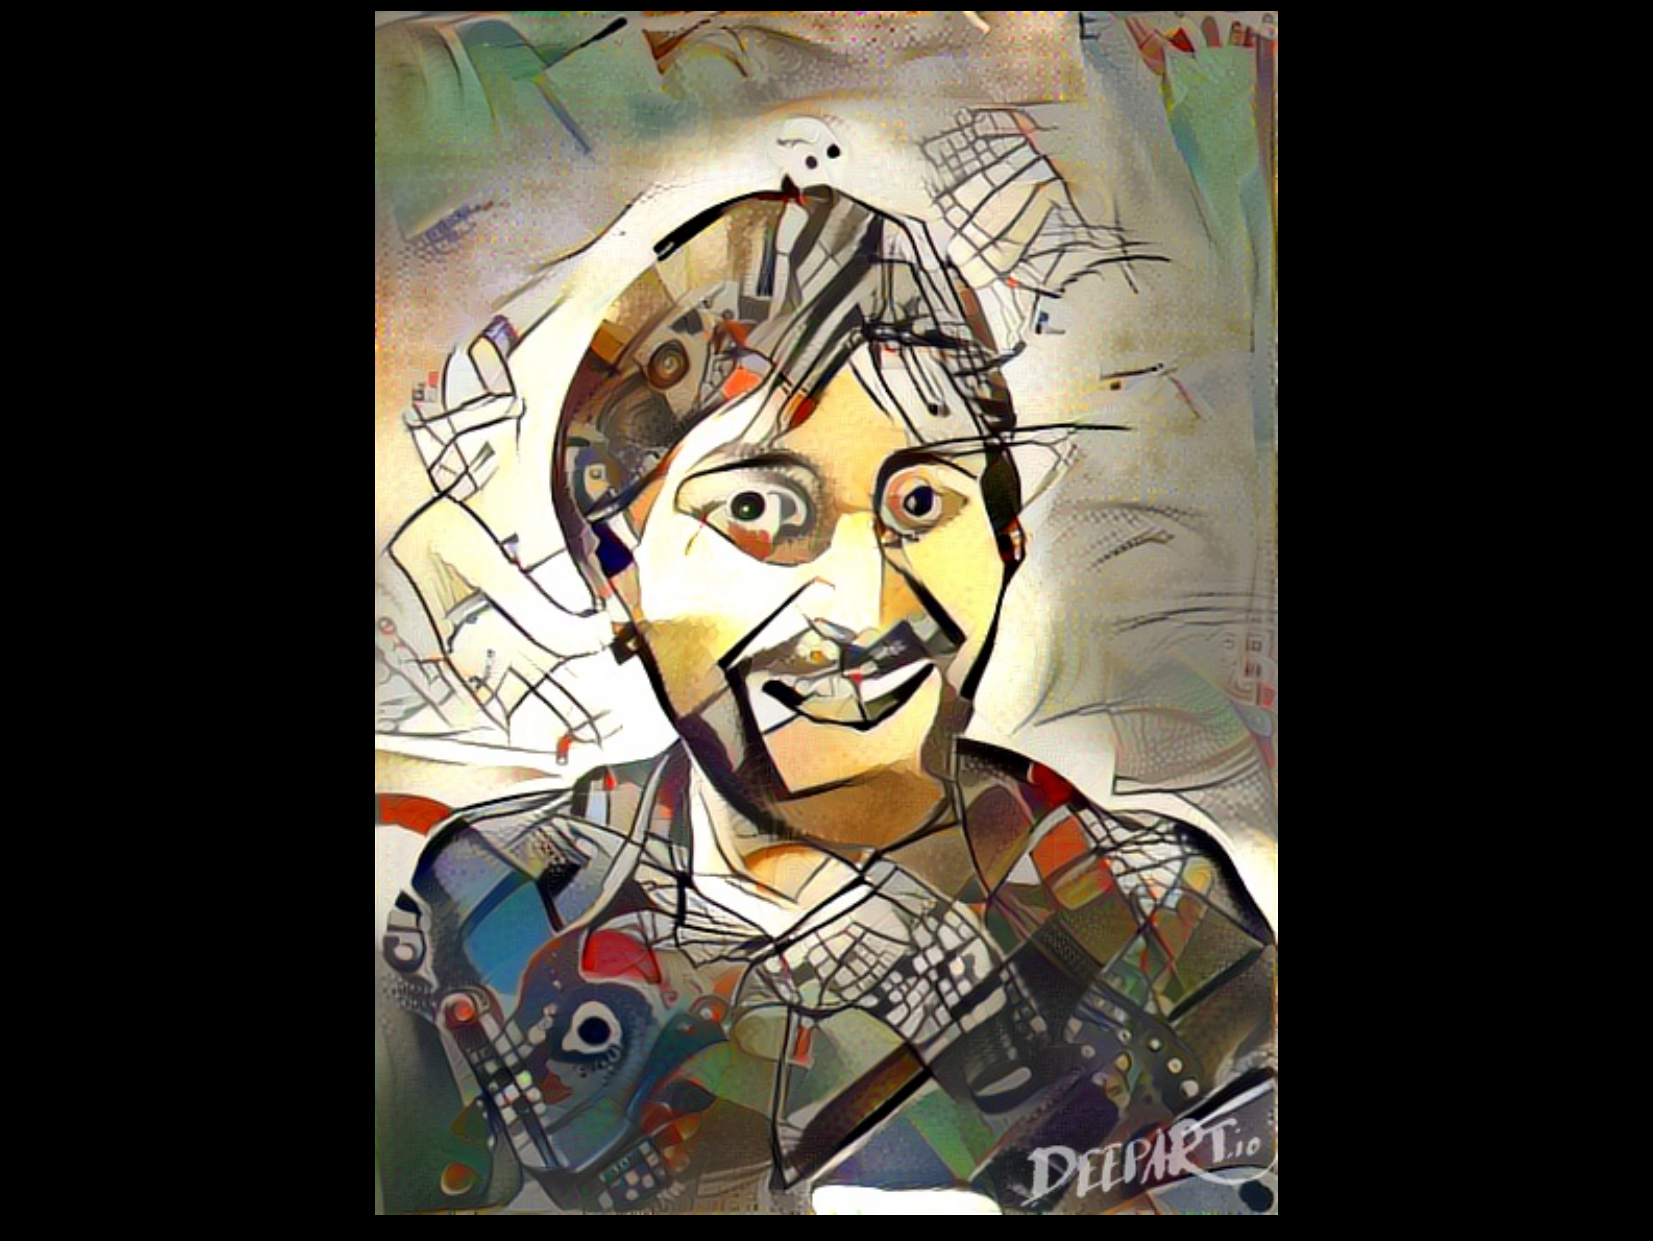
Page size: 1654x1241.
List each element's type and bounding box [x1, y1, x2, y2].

picture [375, 11, 1278, 1216]
